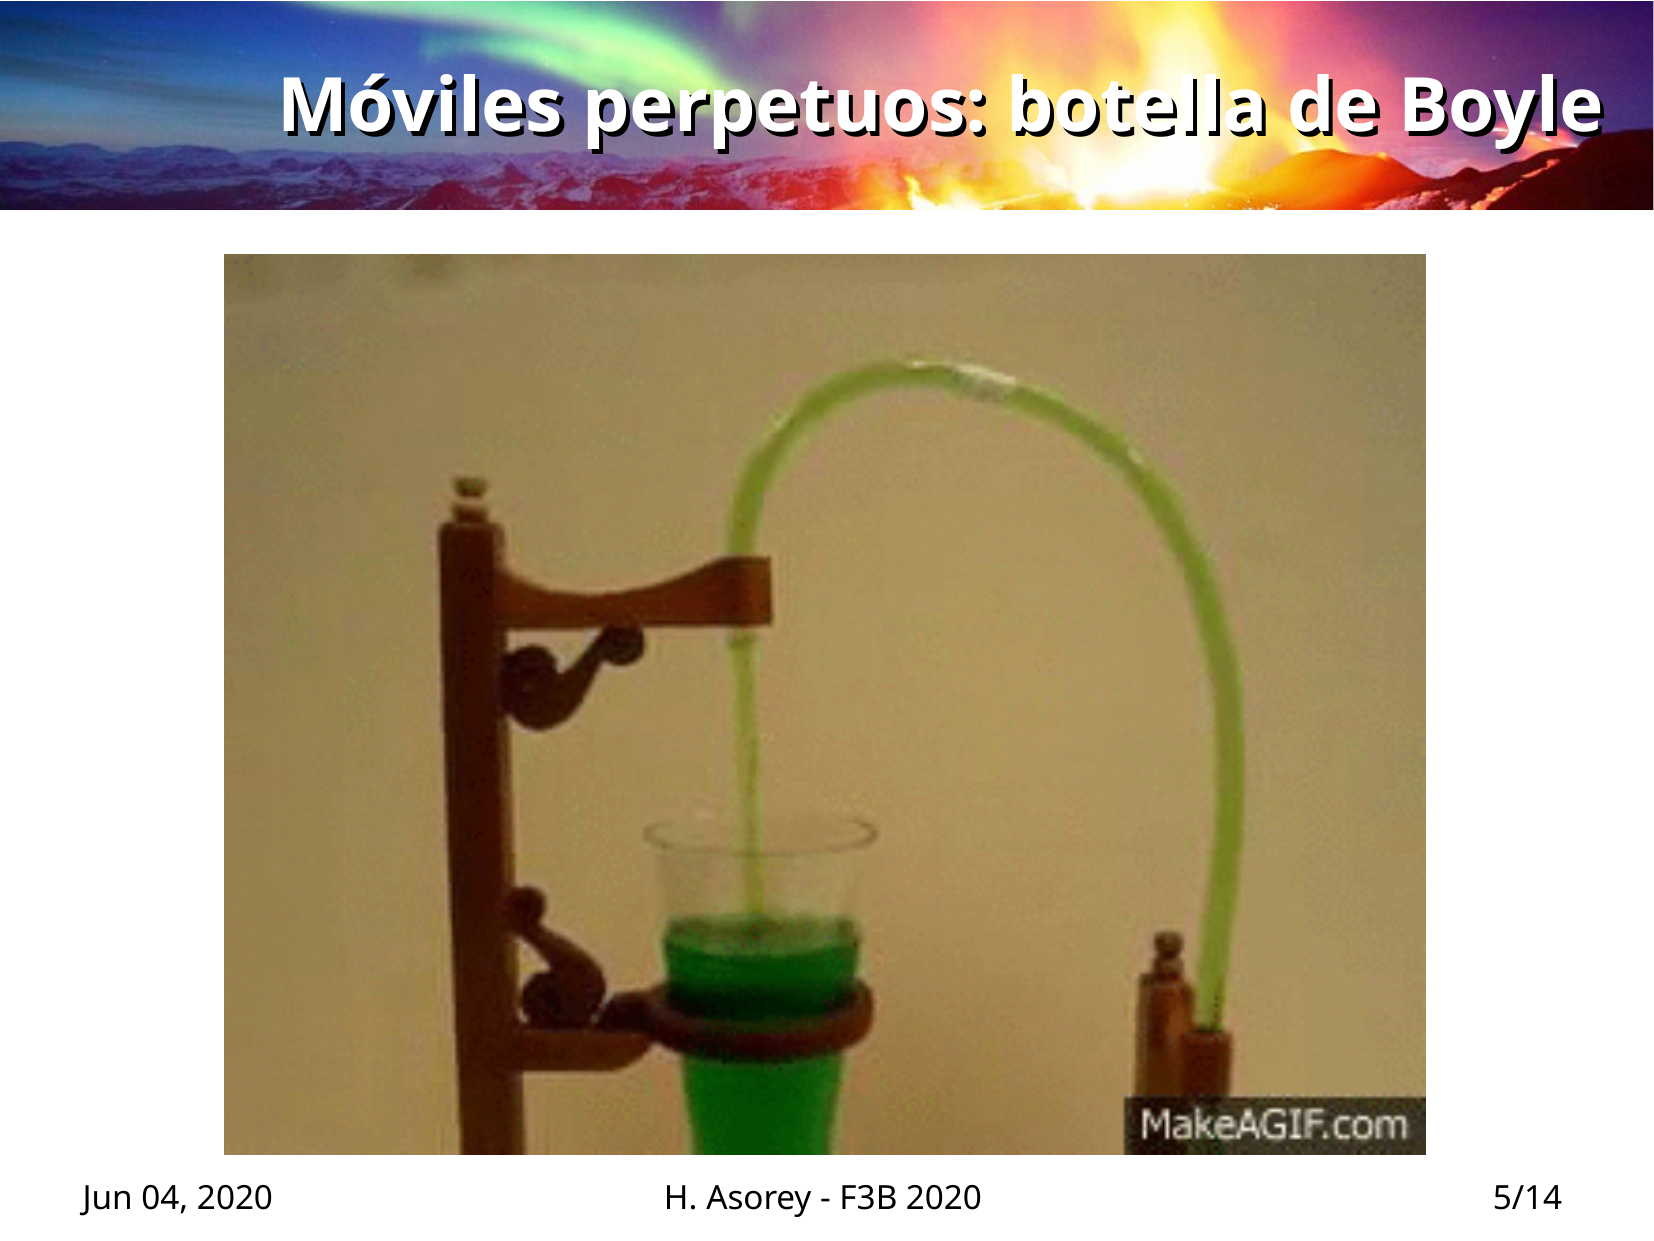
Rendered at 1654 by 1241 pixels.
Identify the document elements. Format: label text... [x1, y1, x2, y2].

title Móviles perpetuos: botella de Boyle [45, 15, 1606, 191]
picture [224, 254, 1426, 1156]
picture [0, 1, 1654, 210]
